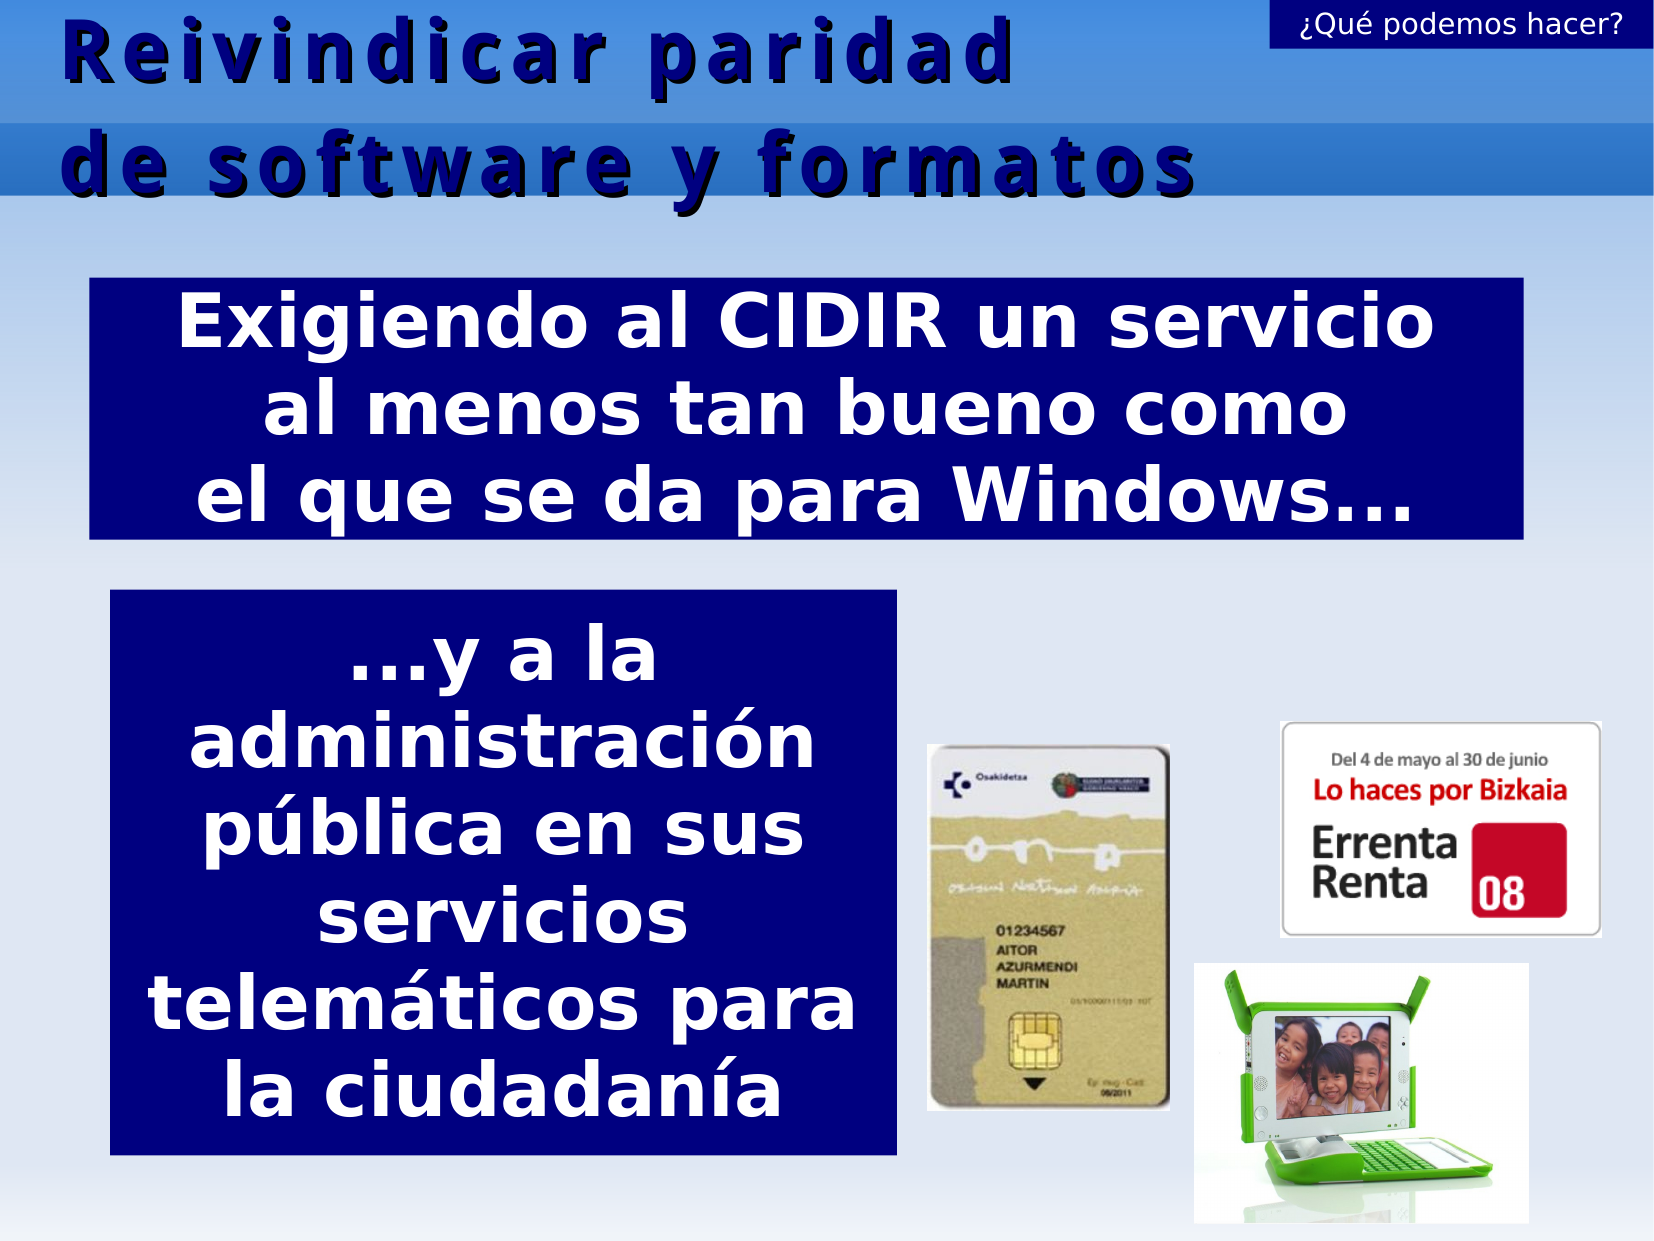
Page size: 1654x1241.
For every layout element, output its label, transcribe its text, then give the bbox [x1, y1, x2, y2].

list Exigiendo al CIDIR un servicio al menos tan bueno como el que se da para Windows... [89, 277, 1524, 540]
title Reivindicar paridad de software y formatos [59, 0, 1654, 212]
text_box ¿Qué podemos hacer? [1269, 0, 1654, 48]
list ...y a la administración pública en sus servicios telemáticos para la ciudadanía [110, 589, 897, 1156]
picture [0, 0, 1654, 1241]
